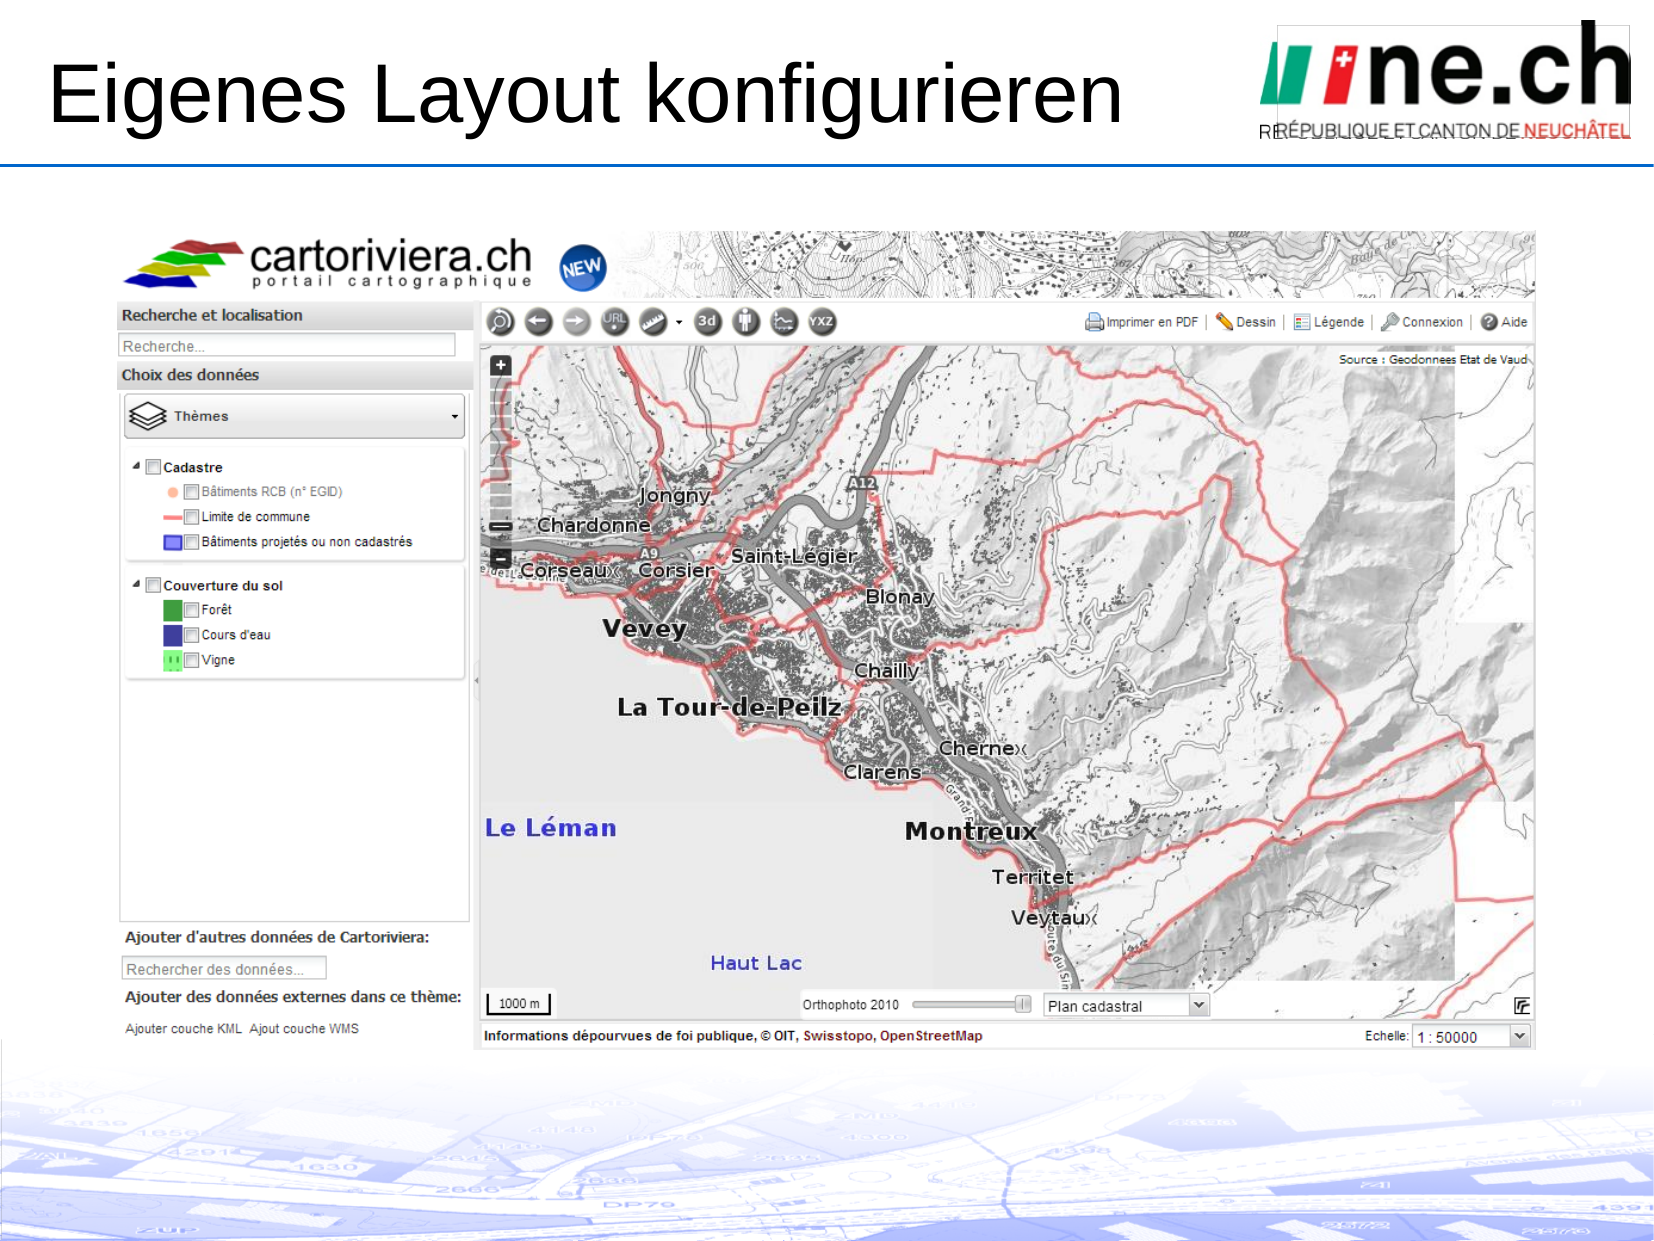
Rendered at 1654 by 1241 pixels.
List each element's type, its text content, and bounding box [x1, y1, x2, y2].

picture [0, 230, 1654, 1241]
picture [1536, 24, 1631, 139]
title Eigenes Layout konfigurieren [47, 0, 1536, 198]
